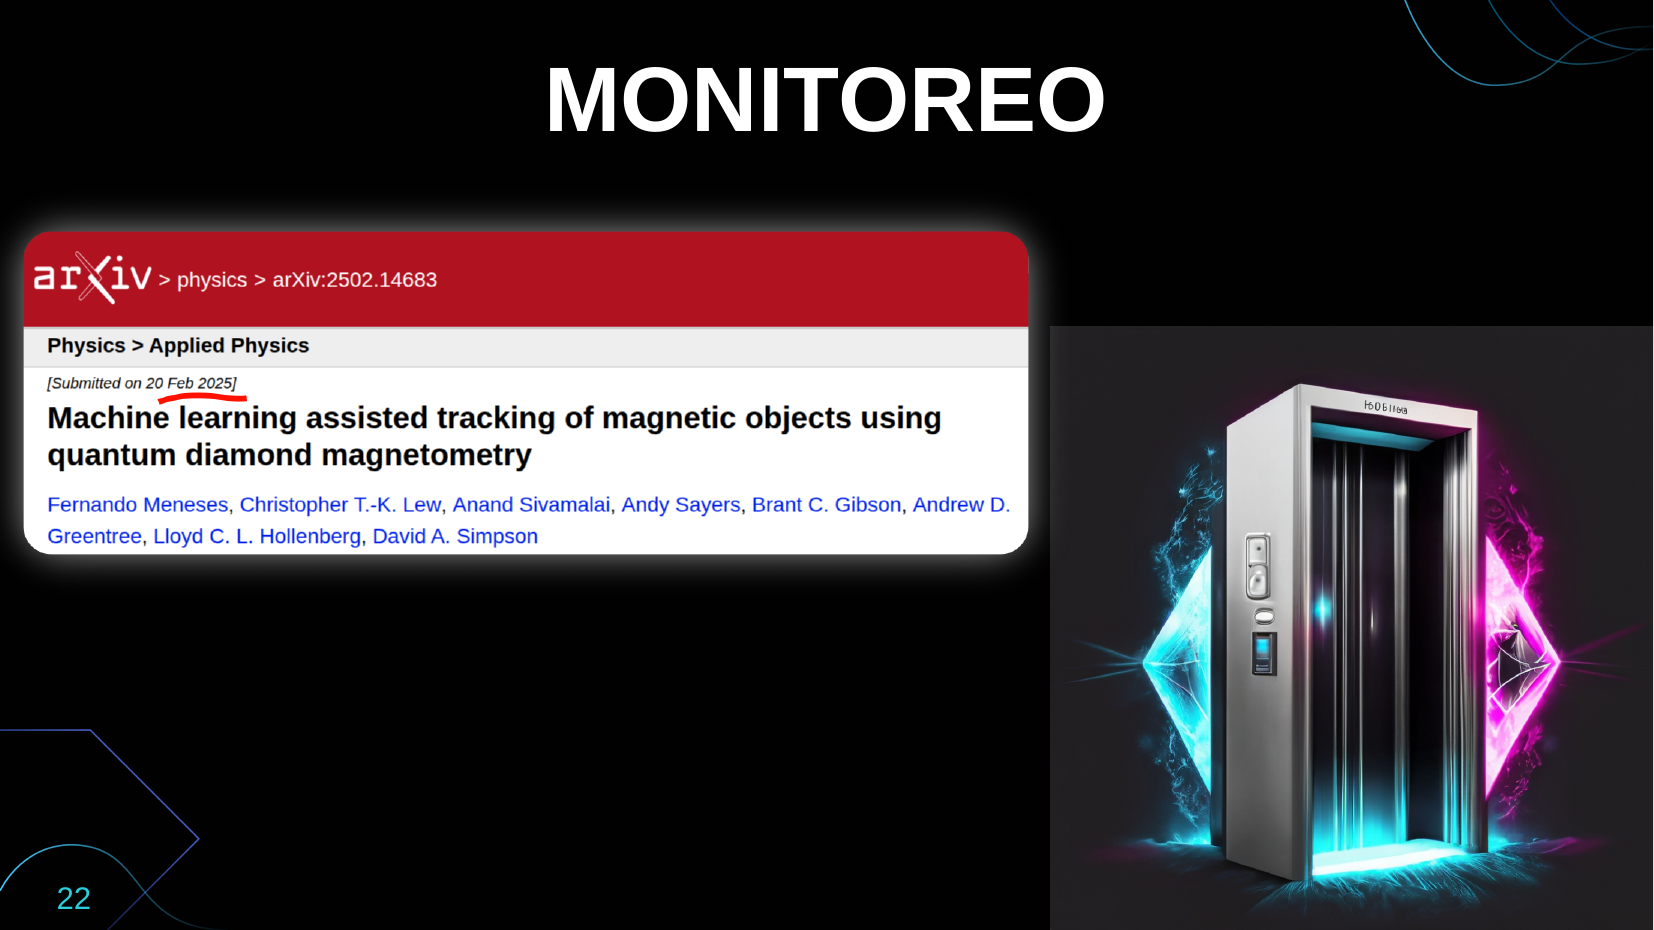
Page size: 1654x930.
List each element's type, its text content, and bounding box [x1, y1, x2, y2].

picture [0, 0, 1654, 930]
text_box <number> [42, 873, 215, 930]
text_box MONITOREO [529, 40, 1124, 159]
